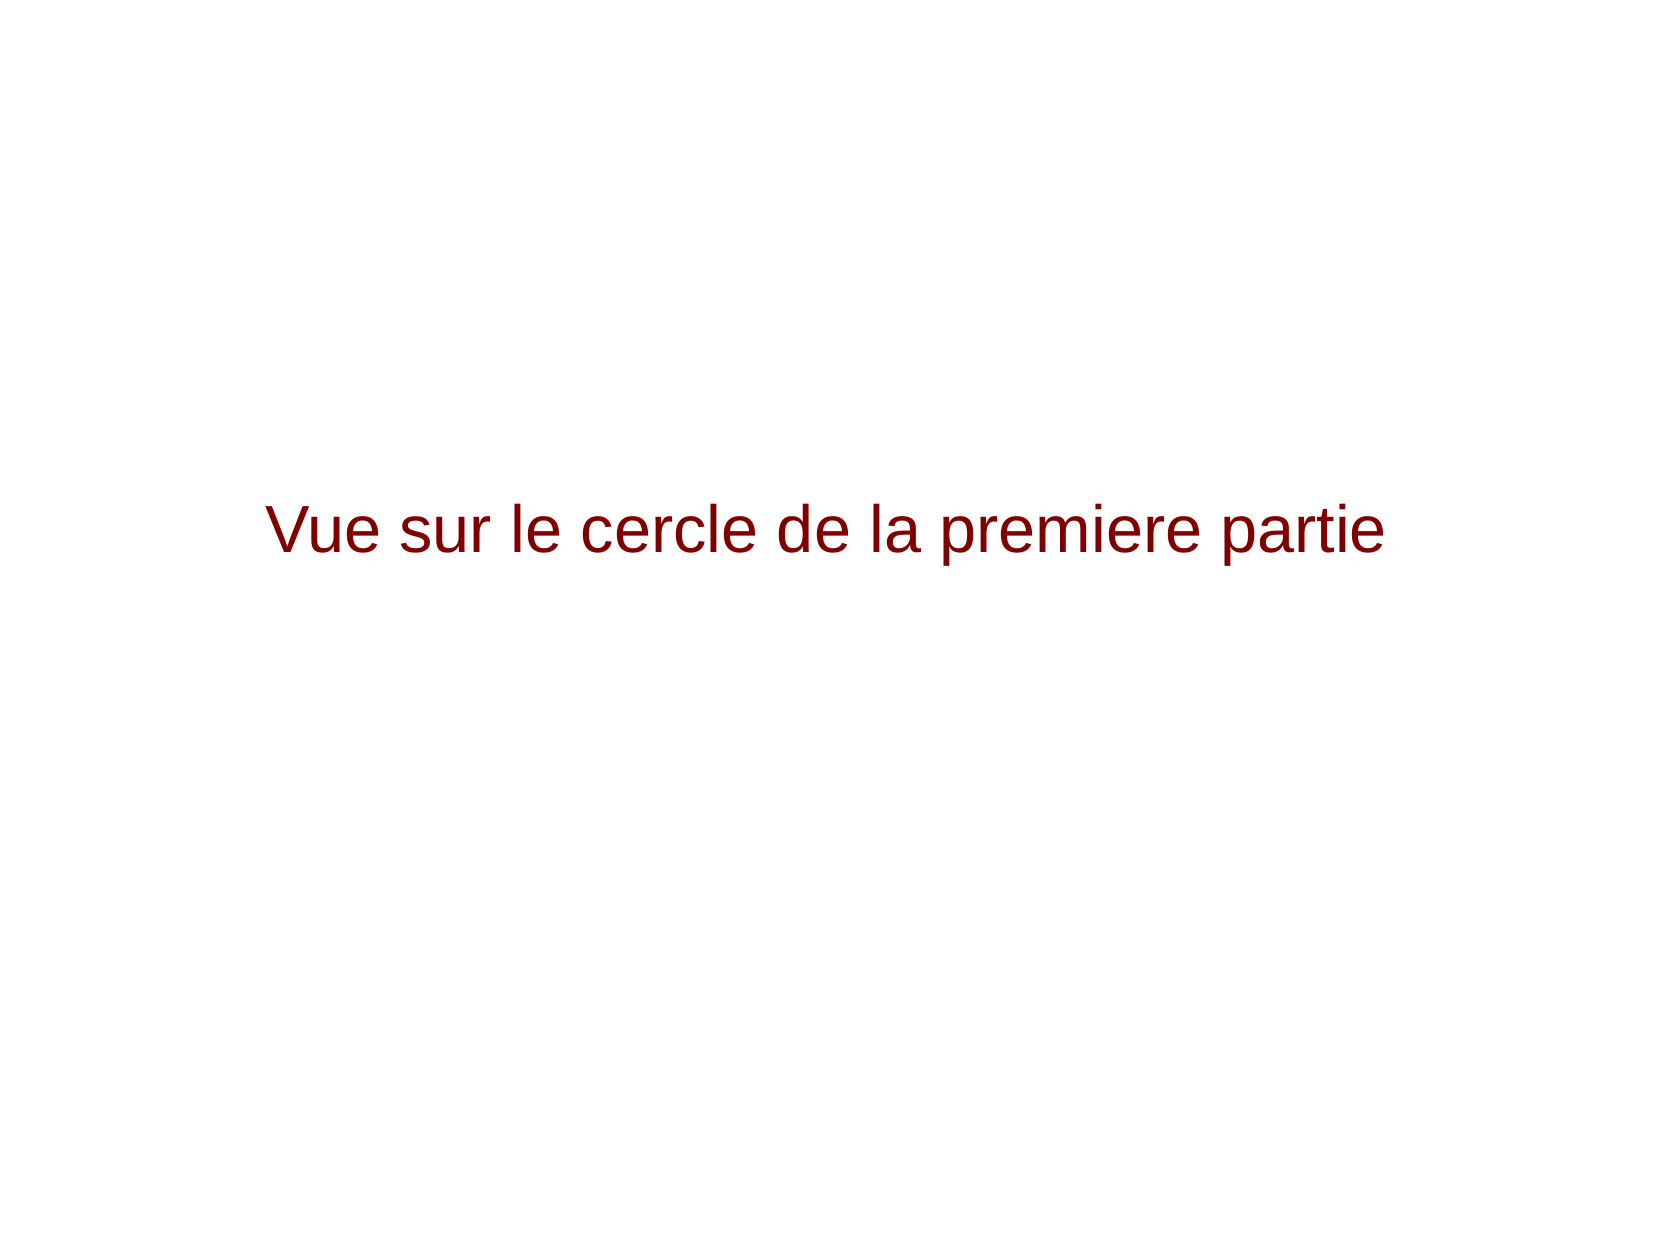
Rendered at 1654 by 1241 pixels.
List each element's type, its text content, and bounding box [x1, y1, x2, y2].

subtitle Vue sur le cercle de la premiere partie [82, 49, 1571, 1010]
